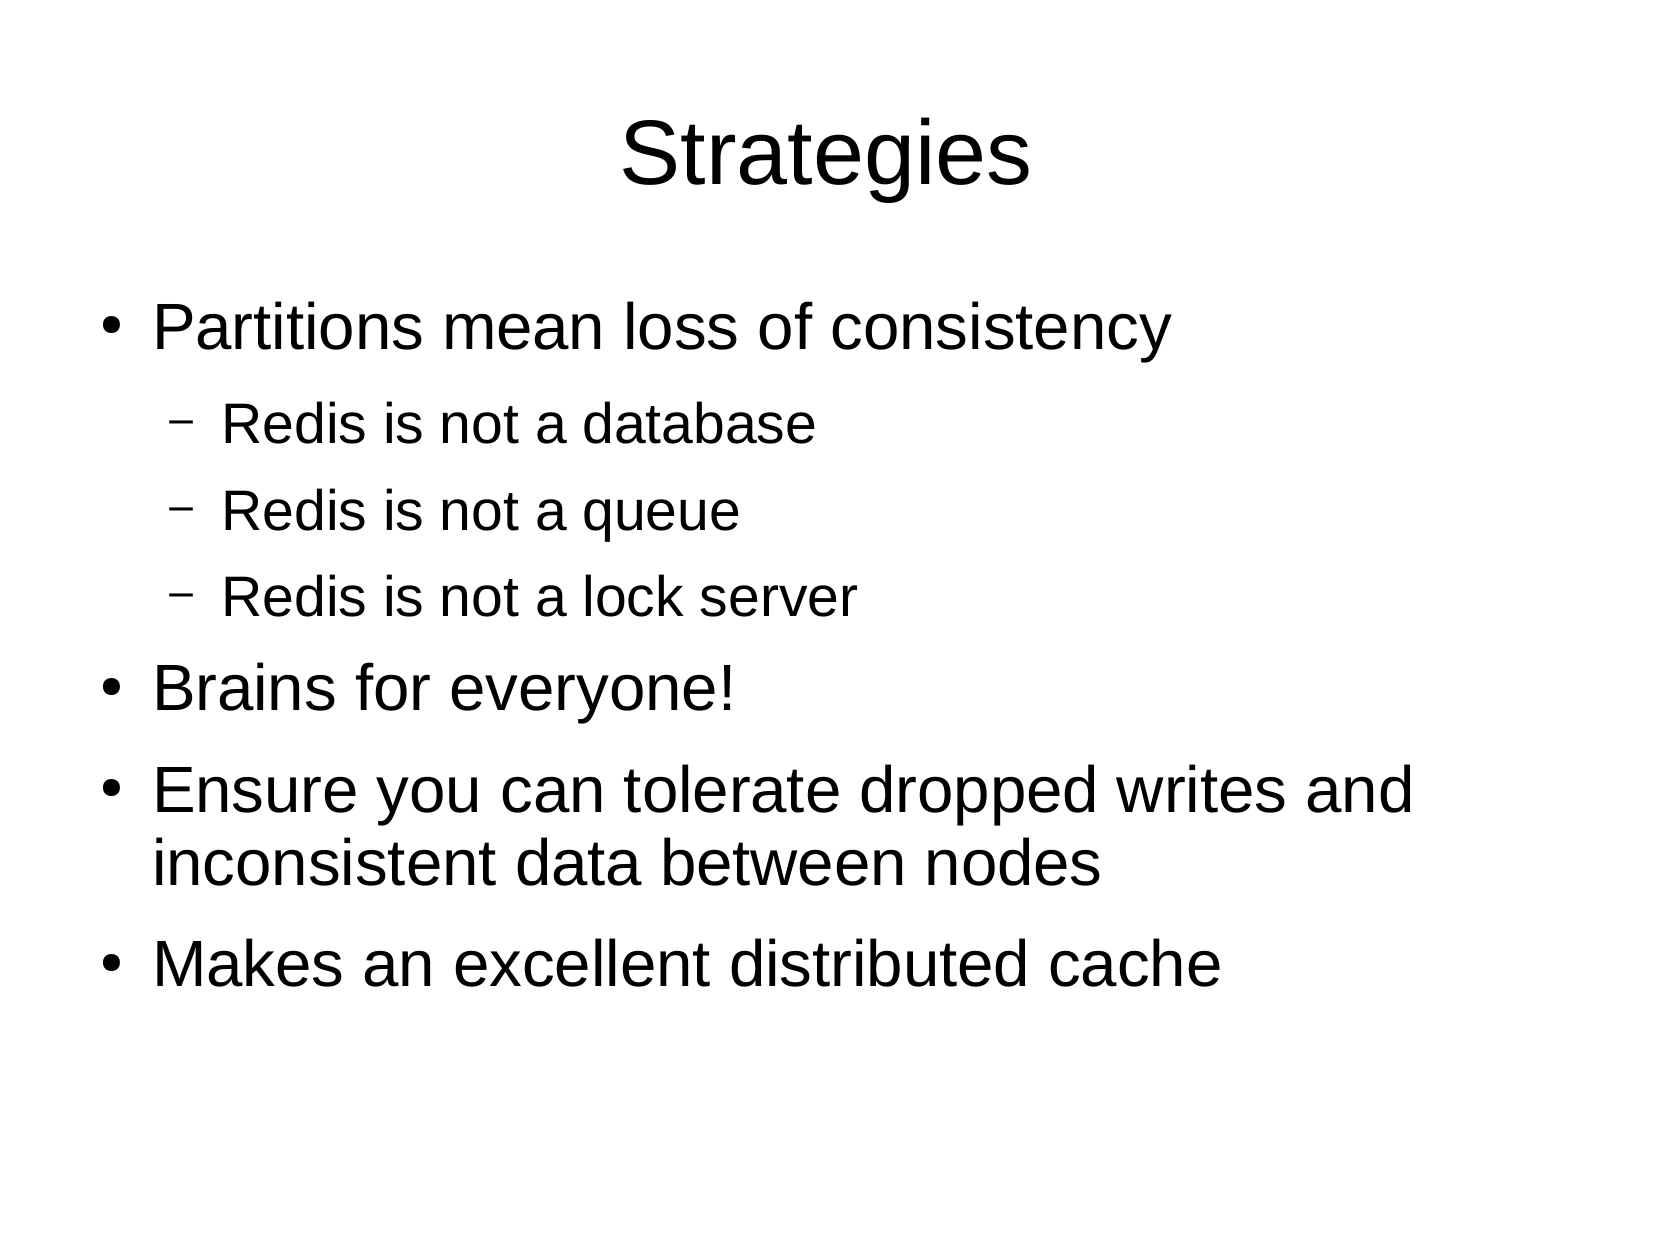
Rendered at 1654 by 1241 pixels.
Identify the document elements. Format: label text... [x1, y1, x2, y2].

list Partitions mean loss of consistency Redis is not a database Redis is not a queue Redis is not a lock server Brains for everyone! Ensure you can tolerate dropped writes and inconsistent data between nodes Makes an excellent distributed cache [82, 290, 1538, 1010]
title Strategies [82, 49, 1571, 257]
